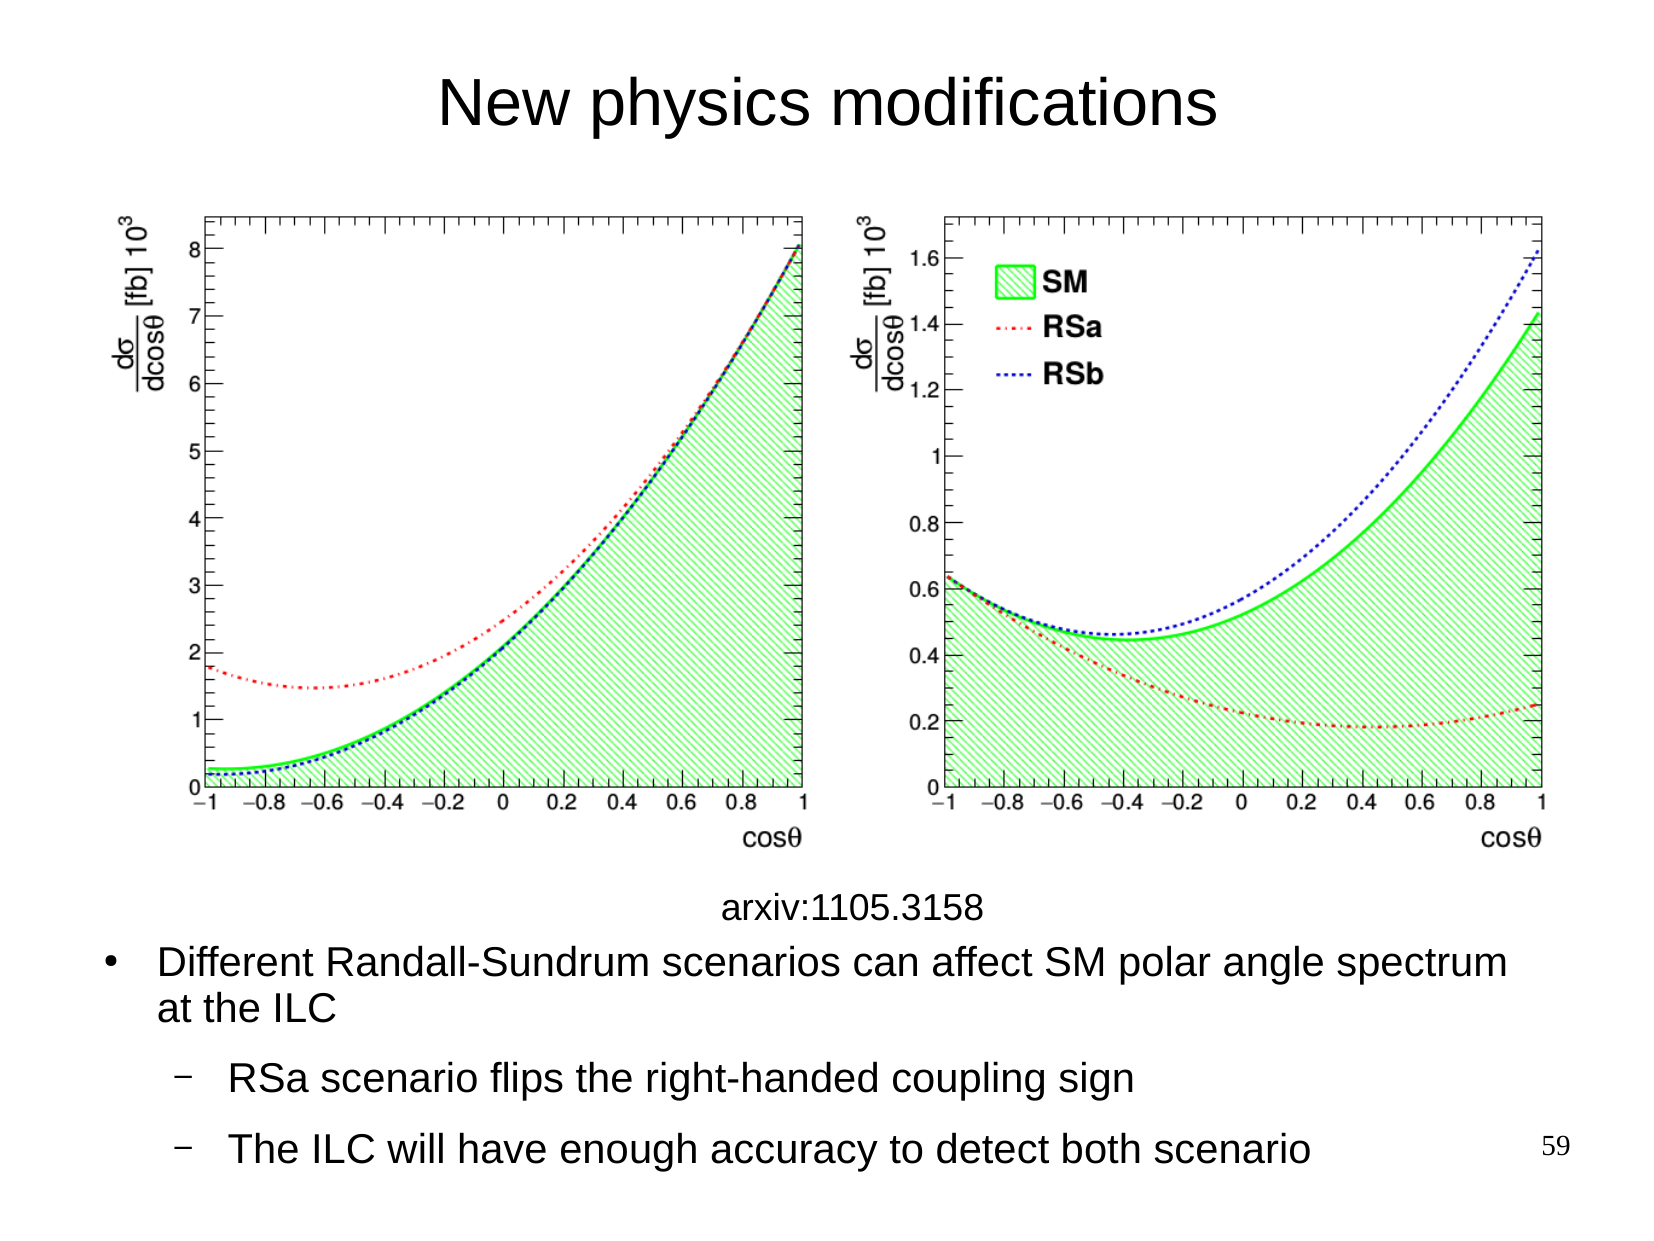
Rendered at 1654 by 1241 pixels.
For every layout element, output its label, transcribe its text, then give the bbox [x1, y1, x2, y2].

picture [92, 192, 1557, 866]
title New physics modifications [85, 52, 1571, 153]
text_box arxiv:1105.3158 [638, 879, 1067, 937]
list Different Randall-Sundrum scenarios can affect SM polar angle spectrum at the ILC RSa scenario flips the right-handed coupling sign The ILC will have enough accuracy to detect both scenario [85, 862, 1531, 1177]
